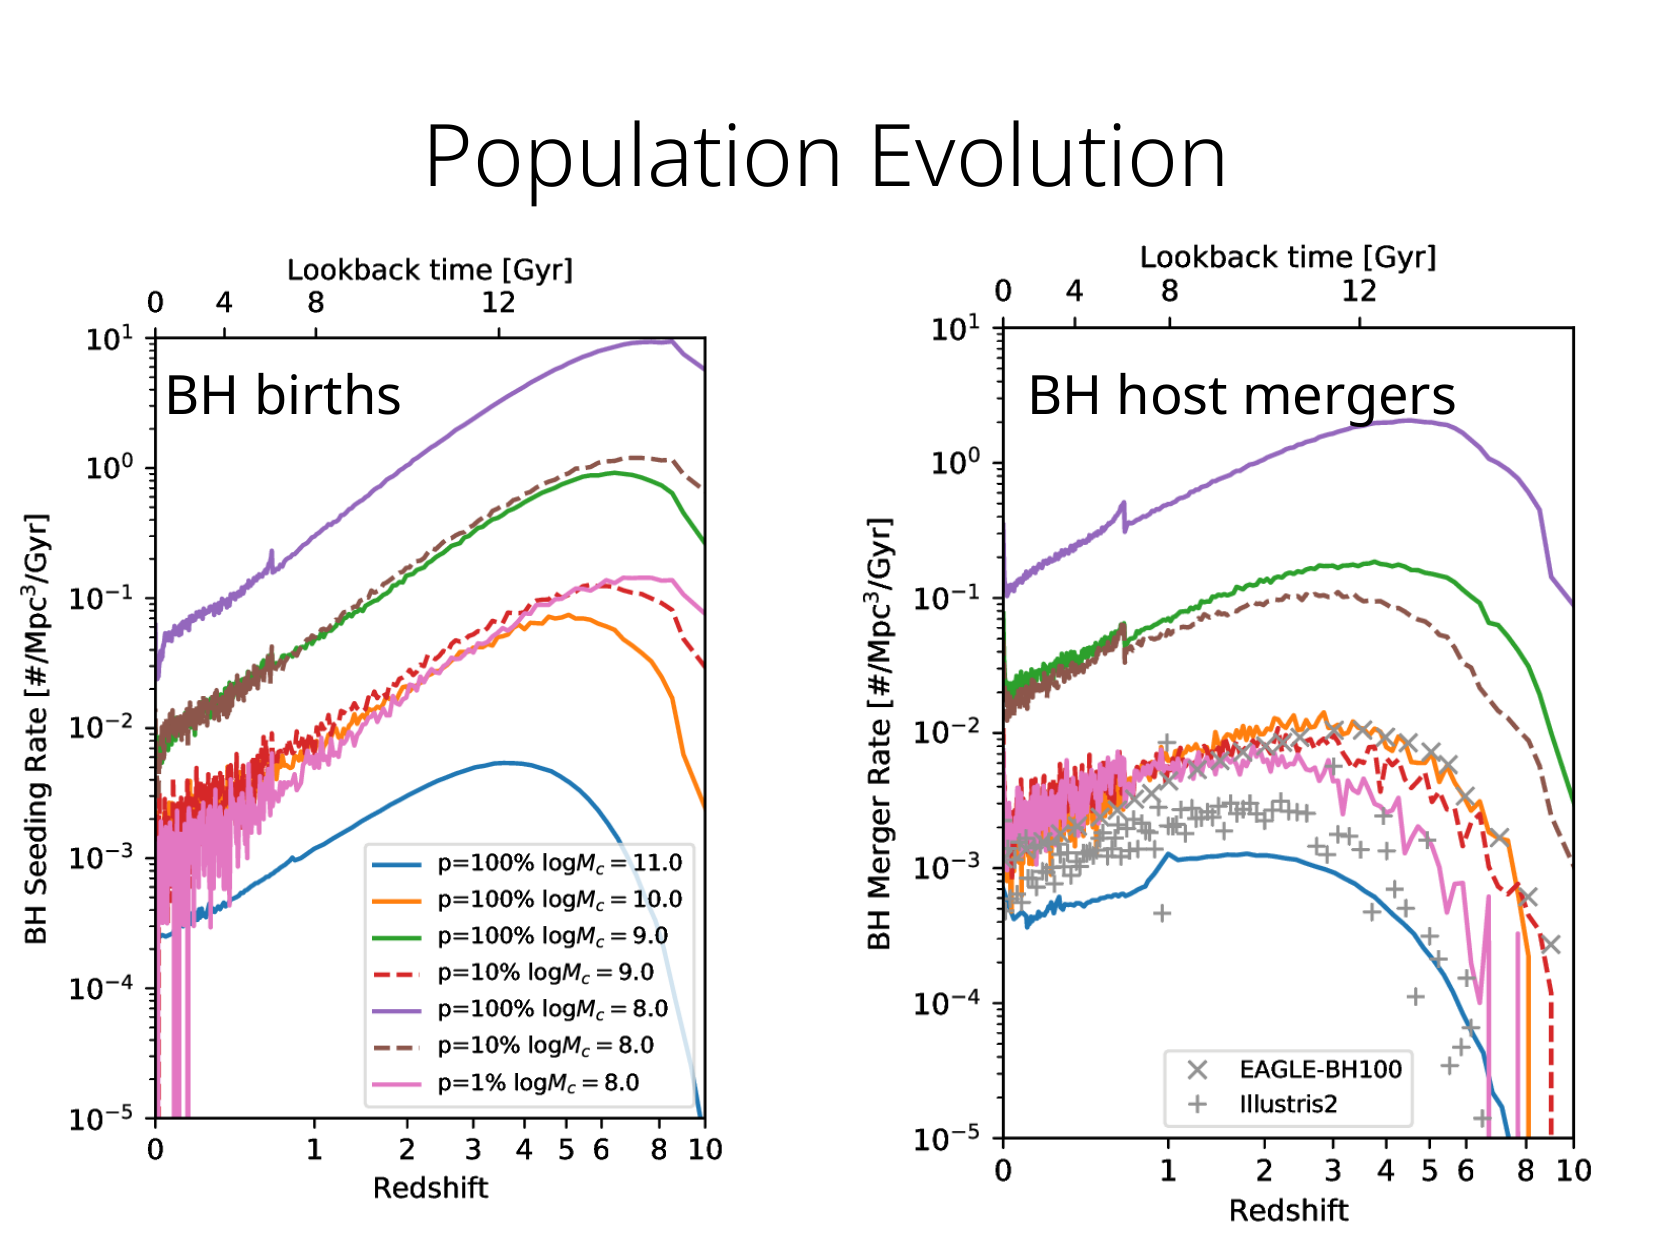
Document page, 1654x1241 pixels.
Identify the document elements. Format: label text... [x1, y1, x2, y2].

text_box BH host mergers [1012, 349, 1576, 486]
picture [842, 224, 1613, 1241]
text_box BH births [150, 349, 526, 425]
title Population Evolution [82, 49, 1571, 257]
picture [0, 238, 743, 1224]
